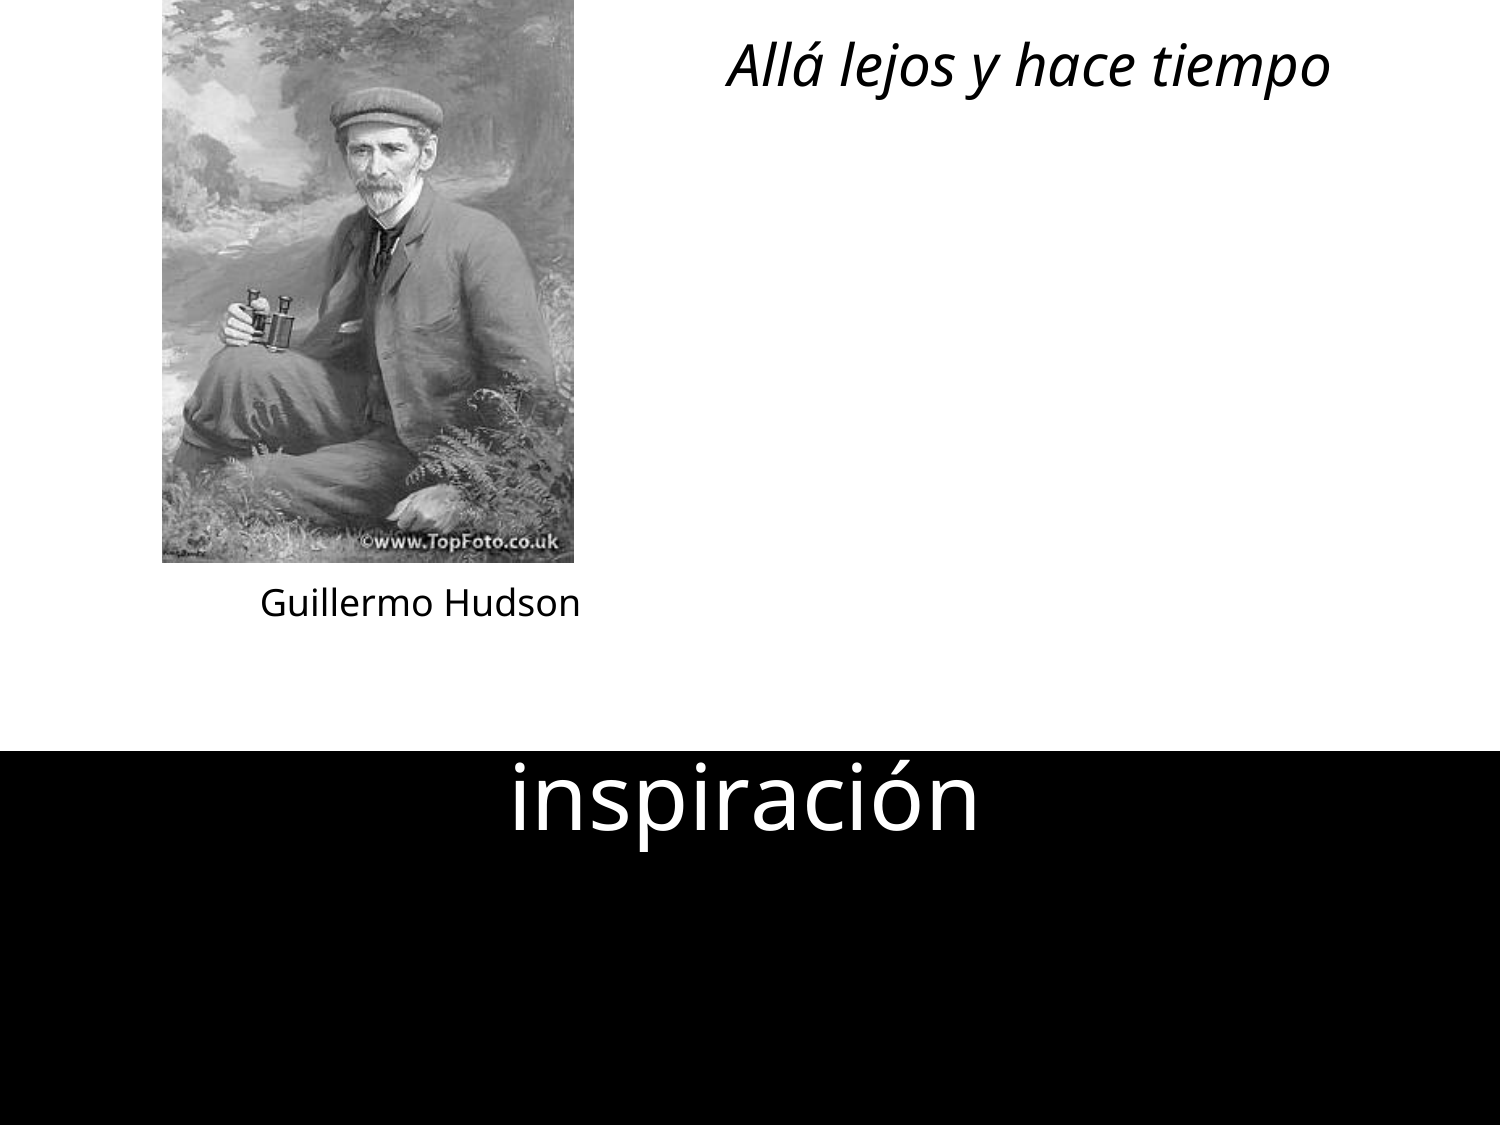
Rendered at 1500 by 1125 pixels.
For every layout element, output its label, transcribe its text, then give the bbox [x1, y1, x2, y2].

picture [162, 0, 574, 563]
text_box [0, 751, 1500, 1125]
text_box inspiración [493, 731, 998, 857]
text_box Guillermo Hudson [245, 570, 597, 632]
text_box Allá lejos y hace tiempo [713, 20, 1348, 107]
